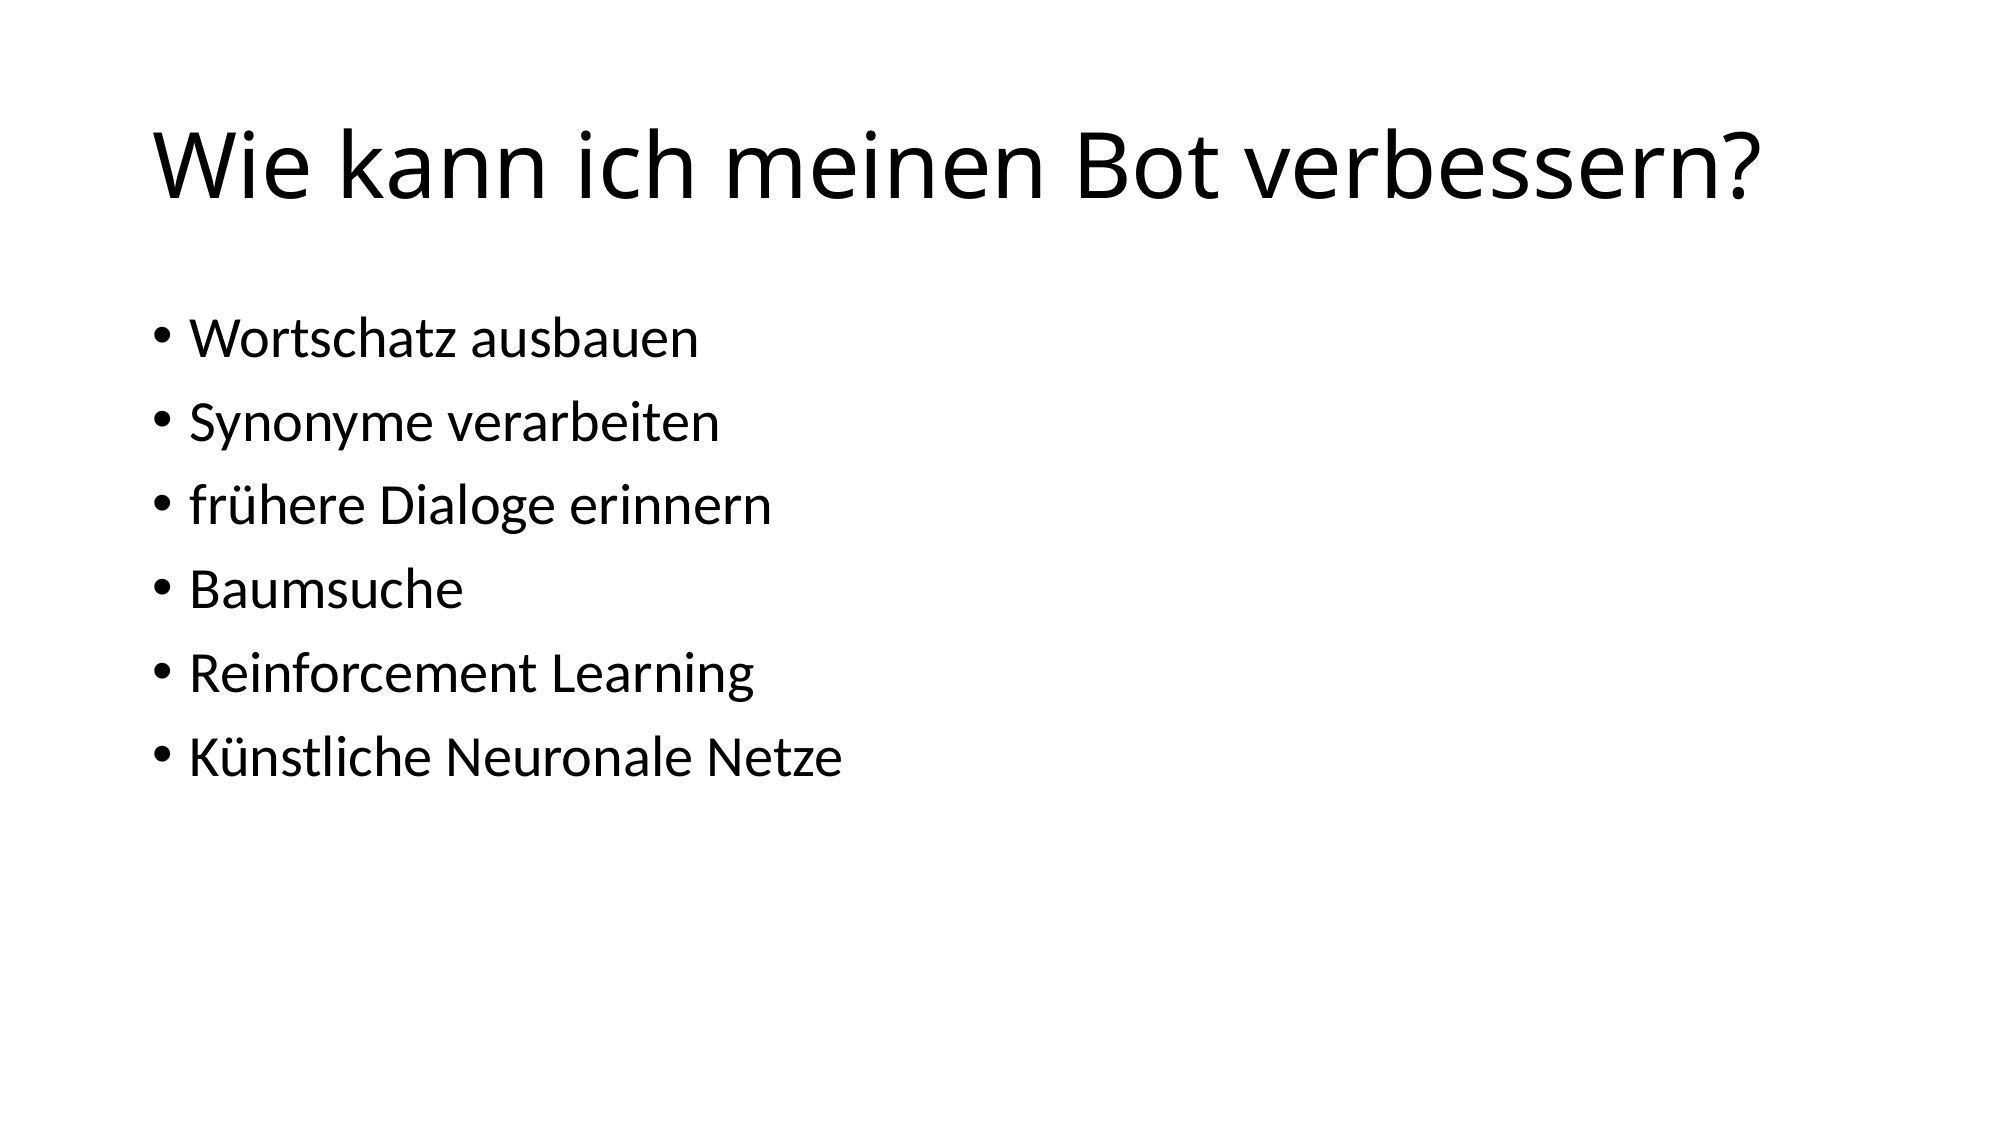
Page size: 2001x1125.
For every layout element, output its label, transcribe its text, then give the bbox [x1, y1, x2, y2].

title Wie kann ich meinen Bot verbessern? [137, 59, 1863, 278]
list Wortschatz ausbauen Synonyme verarbeiten frühere Dialoge erinnern Baumsuche Reinforcement Learning Künstliche Neuronale Netze [137, 299, 1863, 1014]
